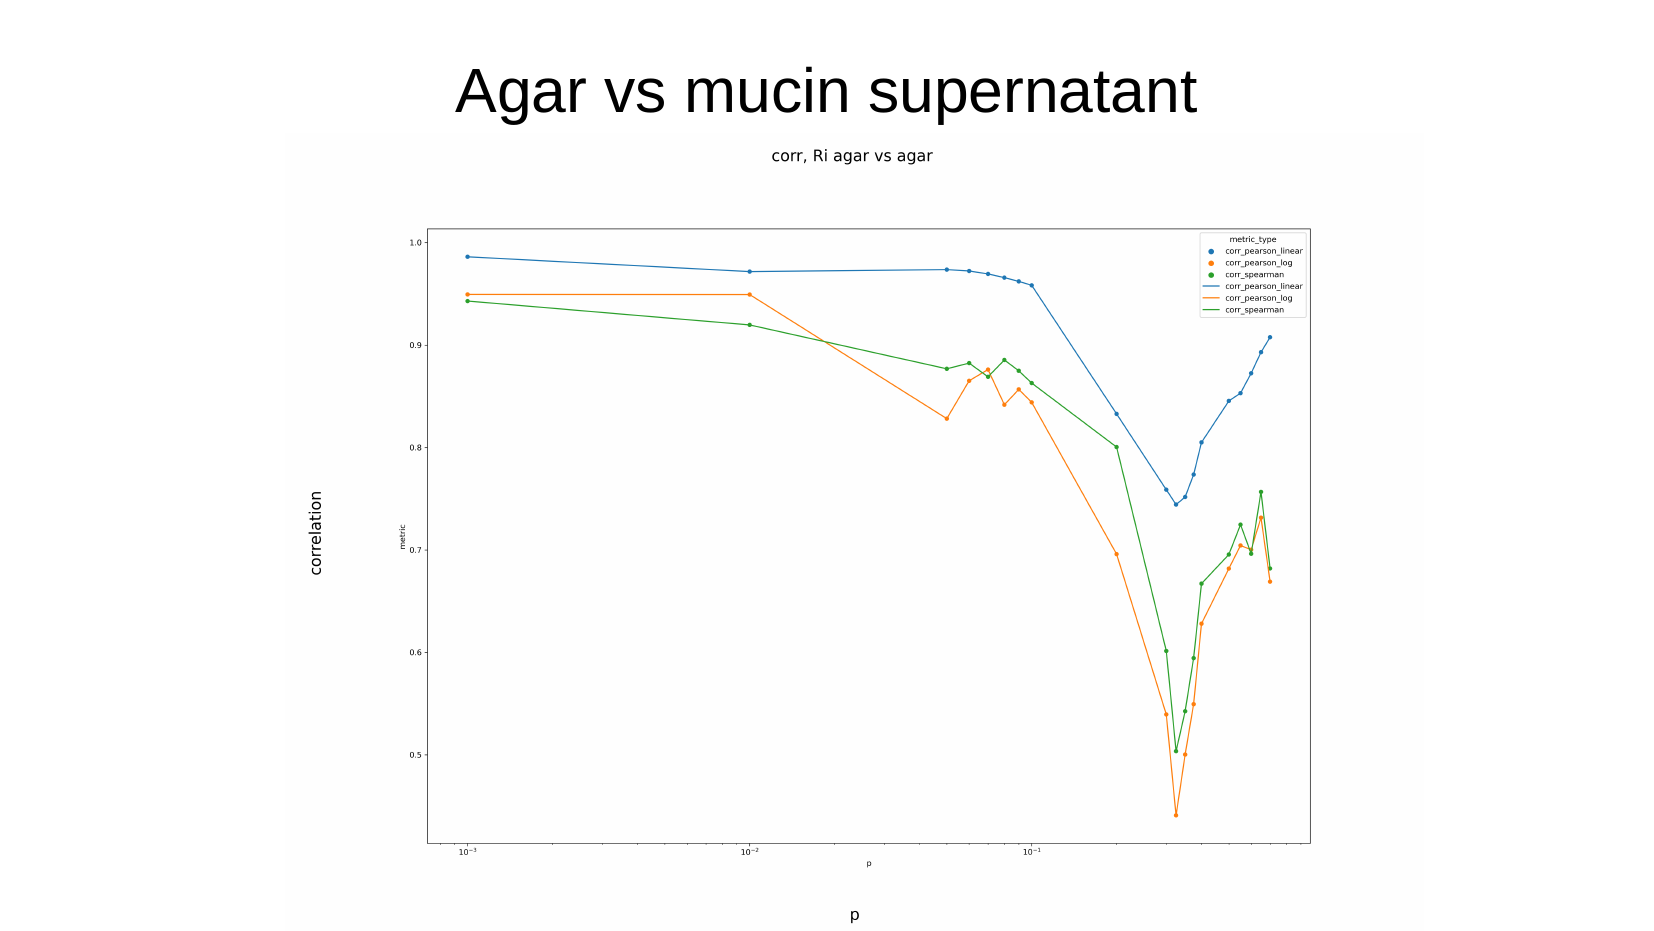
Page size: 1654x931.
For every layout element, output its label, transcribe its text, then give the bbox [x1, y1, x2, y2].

title Agar vs mucin supernatant [82, 13, 1571, 169]
picture [285, 133, 1424, 931]
